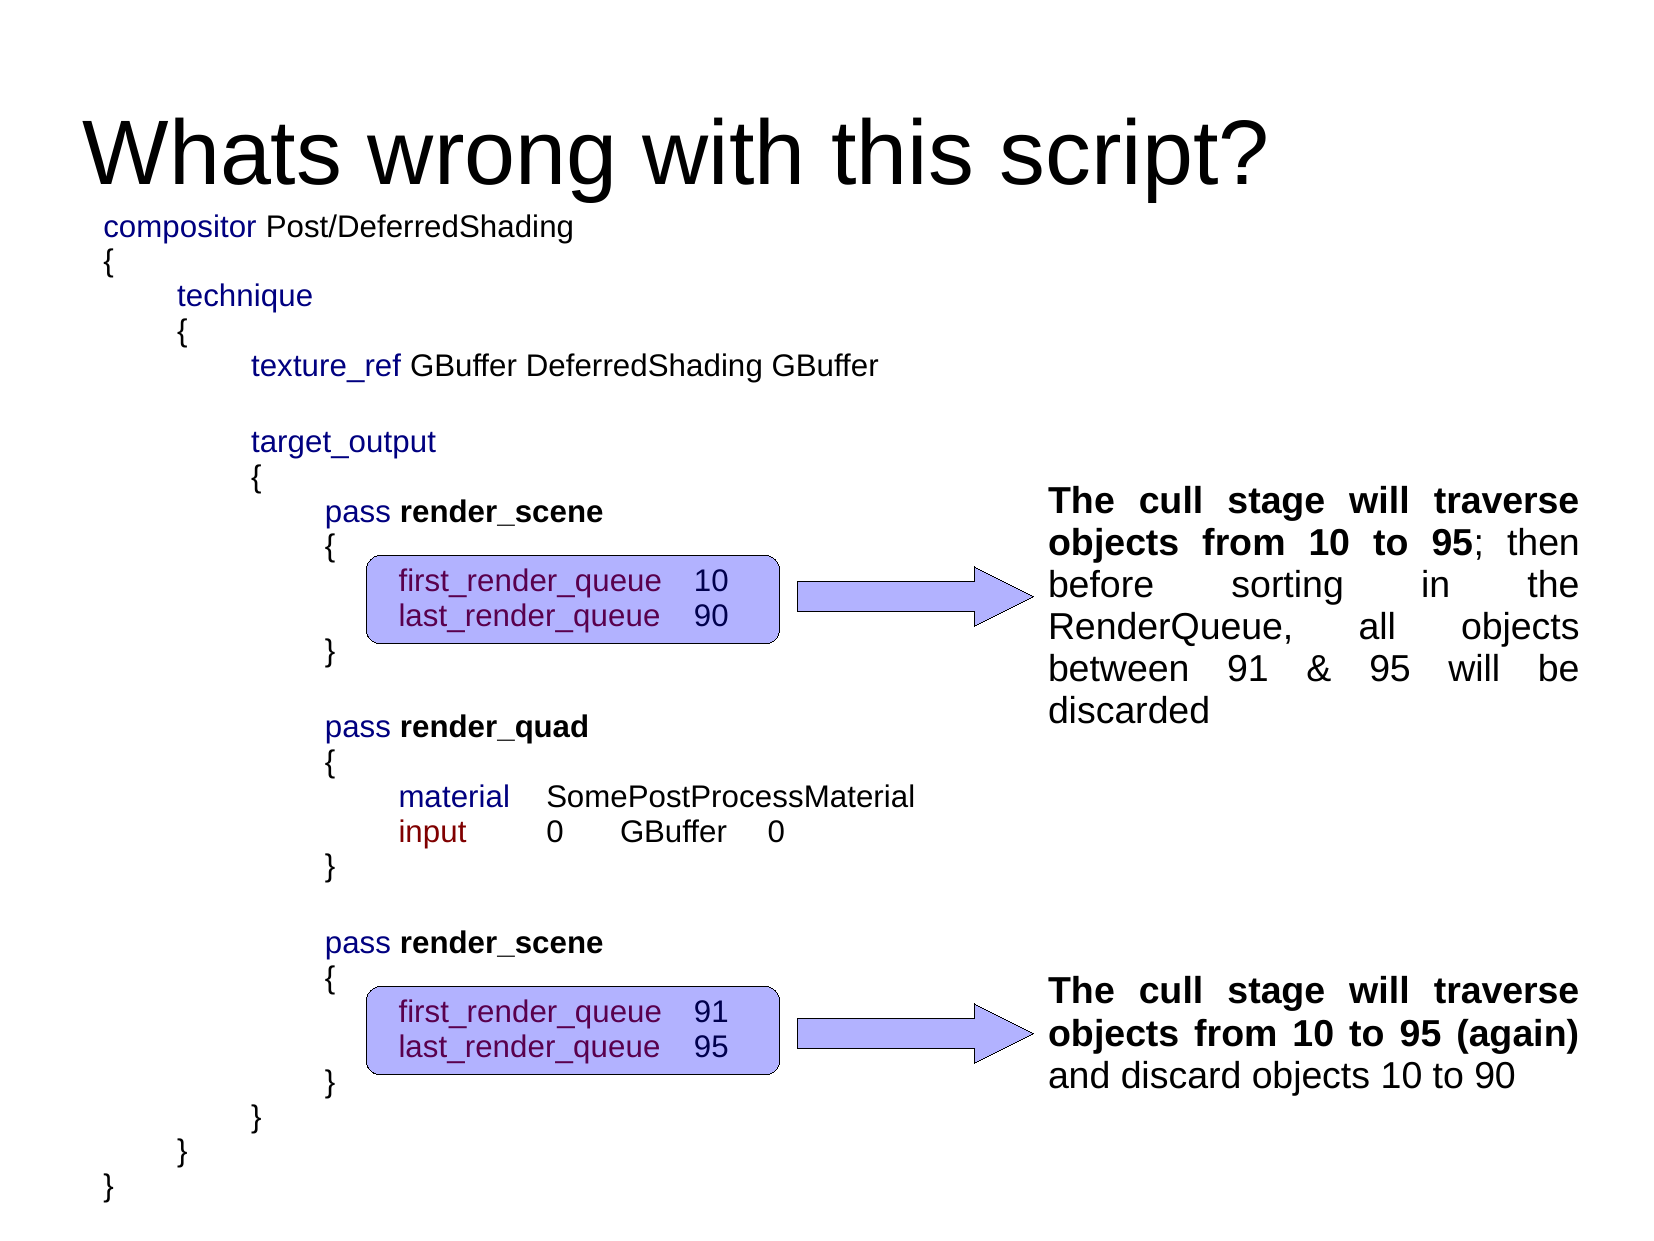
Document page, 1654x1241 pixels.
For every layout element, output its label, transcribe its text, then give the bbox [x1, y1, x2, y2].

title Whats wrong with this script? [82, 49, 1571, 257]
text_box compositor Post/DeferredShading { technique { texture_ref GBuffer DeferredShading GBuffer target_output { pass render_scene { first_render_queue 10 last_render_queue 90 } pass render_quad { material SomePostProcessMaterial input 0 GBuffer 0 } pass render_scene { first_render_queue 91 last_render_queue 95 } } } } [88, 201, 1016, 1215]
text_box The cull stage will traverse objects from 10 to 95 (again) and discard objects 10 to 90 [1033, 962, 1595, 1106]
text_box [366, 986, 780, 1075]
text_box [366, 555, 780, 644]
text_box The cull stage will traverse objects from 10 to 95; then before sorting in the RenderQueue, all objects between 91 & 95 will be discarded [1033, 472, 1595, 742]
text_box [797, 1003, 1033, 1064]
text_box [797, 566, 1033, 627]
